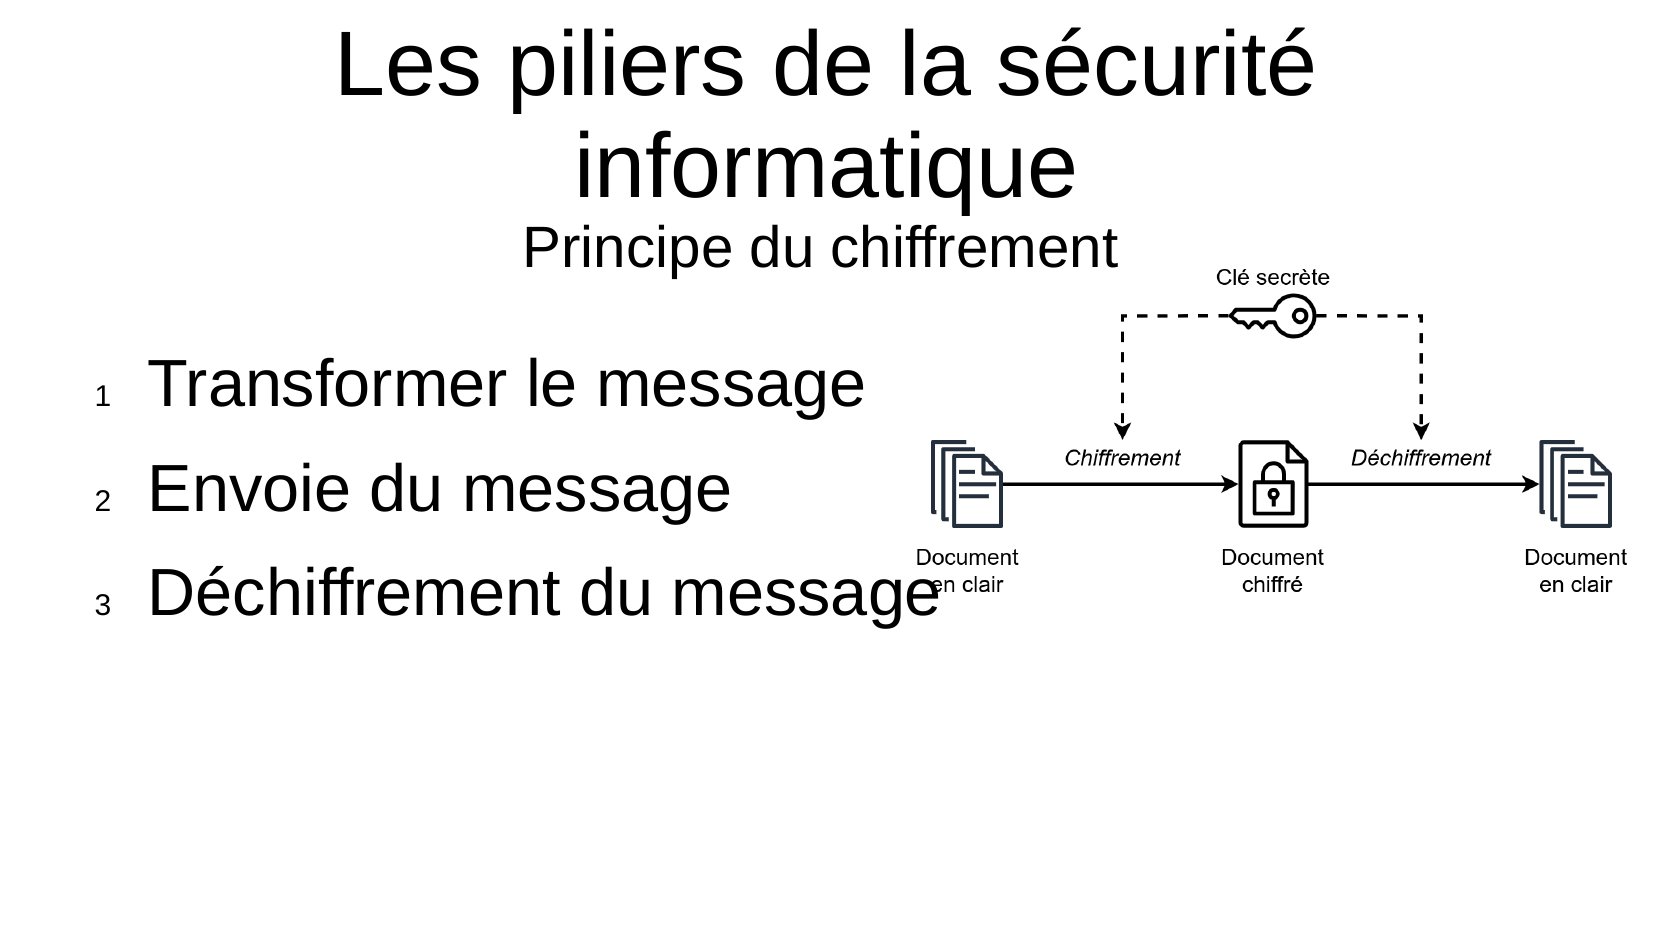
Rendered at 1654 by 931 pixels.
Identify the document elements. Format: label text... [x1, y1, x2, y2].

title Principe du chiffrement [76, 169, 1565, 325]
list Transformer le message Envoie du message Déchiffrement du message [76, 346, 1004, 886]
picture [885, 236, 1654, 621]
title Les piliers de la sécurité informatique [82, 12, 1571, 218]
